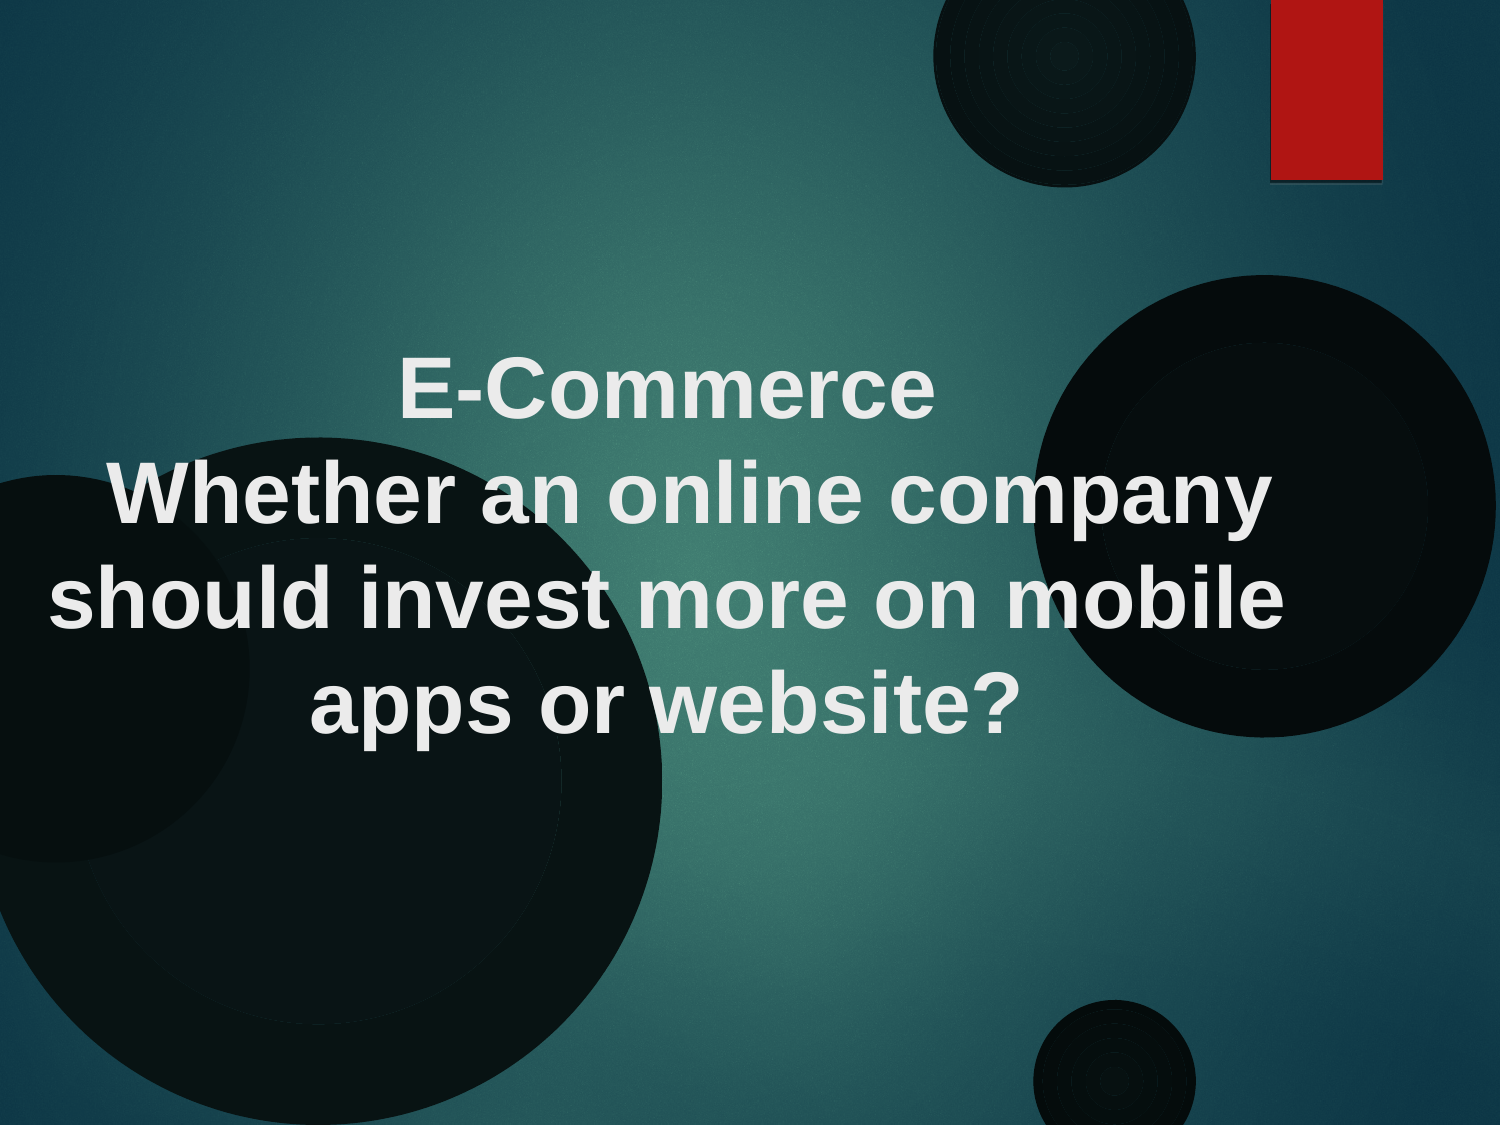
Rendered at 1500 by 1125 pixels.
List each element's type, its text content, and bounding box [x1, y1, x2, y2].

title E-Commerce Whether an online company should invest more on mobile apps or website? [0, 323, 1335, 786]
